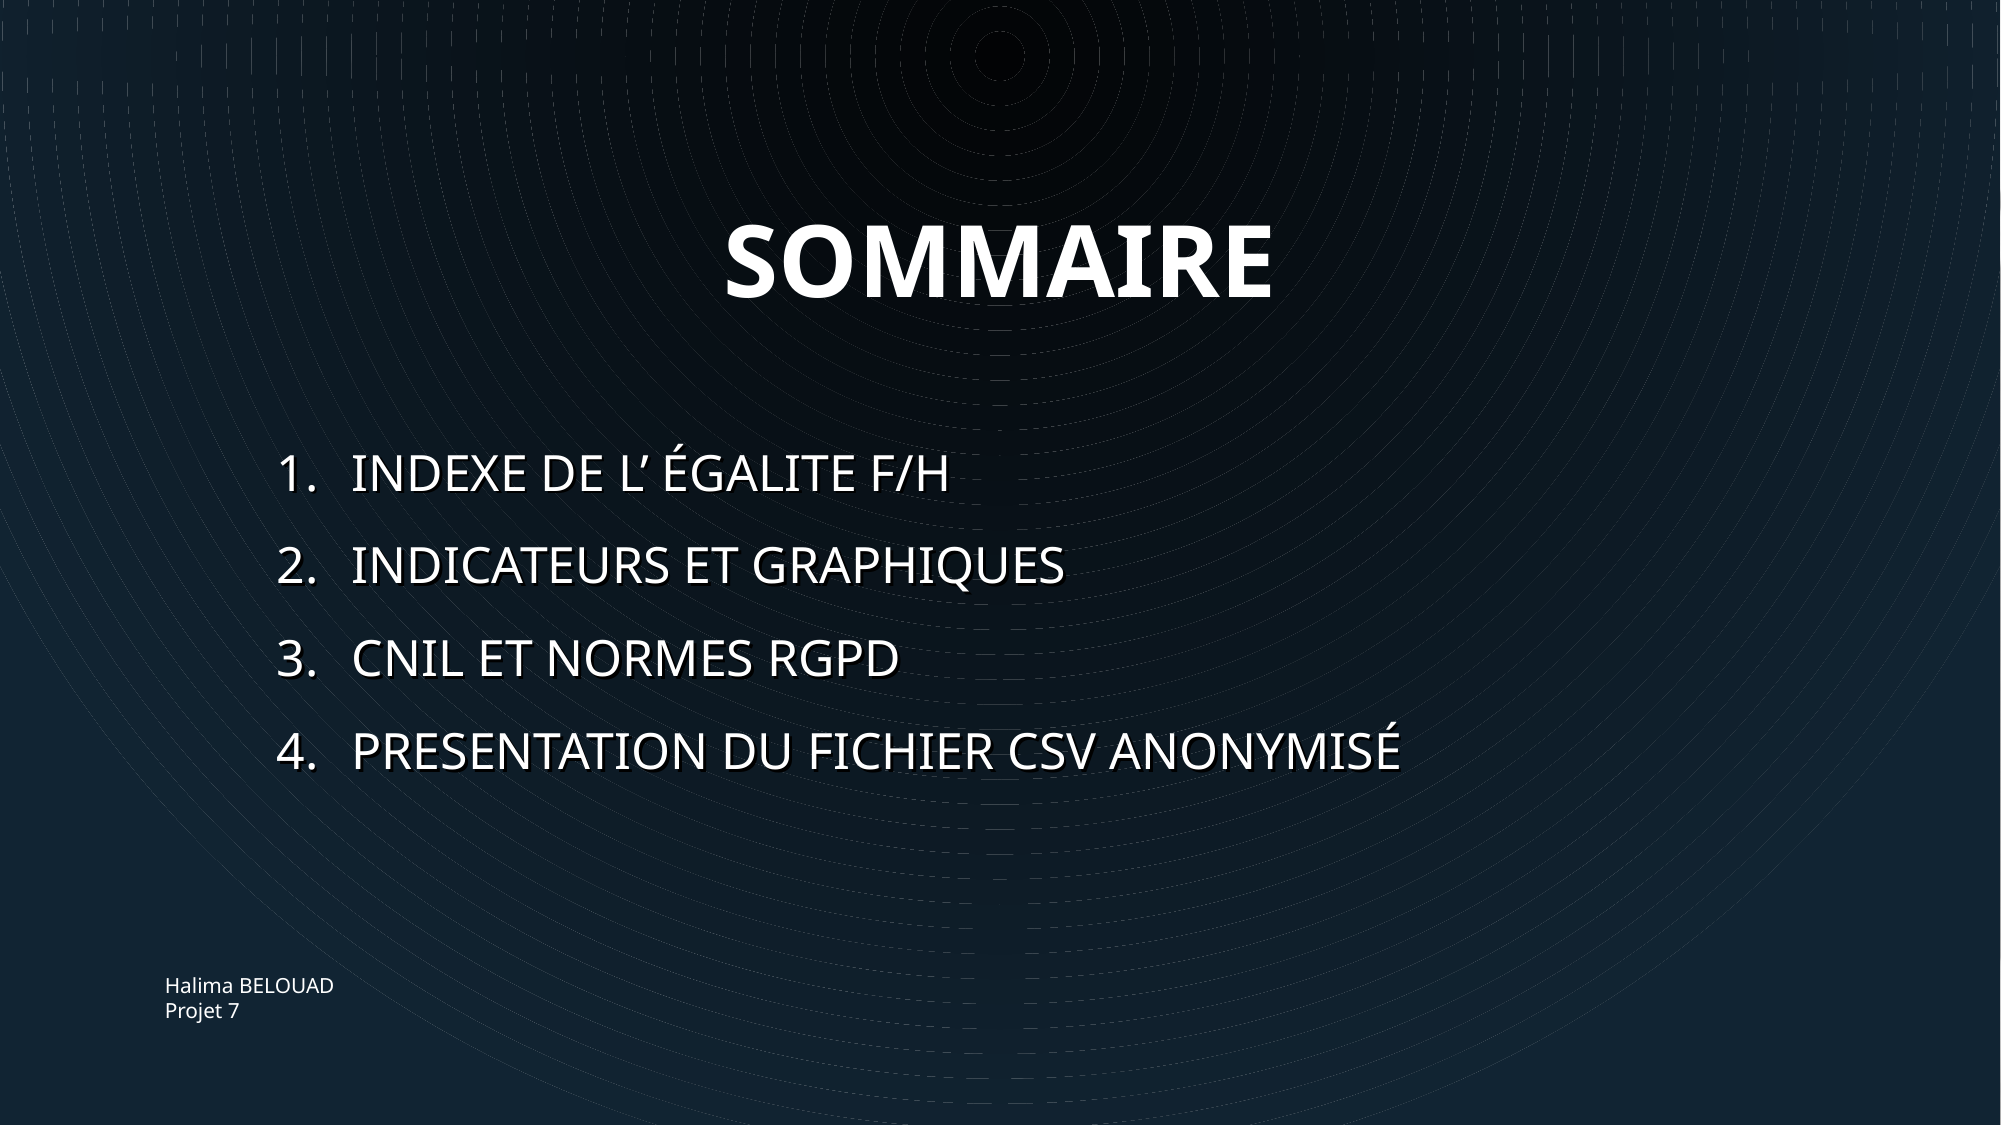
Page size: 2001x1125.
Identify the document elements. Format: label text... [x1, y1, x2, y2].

text_box Halima BELOUAD Projet 7 [149, 965, 1245, 1025]
title SOMMAIRE [261, 184, 1739, 421]
subtitle INDEXE DE L’ ÉGALITE F/H INDICATEURS ET GRAPHIQUES CNIL ET NORMES RGPD PRESENTATION DU FICHIER CSV ANONYMISÉ [261, 421, 1739, 1125]
text_box [0, 0, 2000, 1125]
